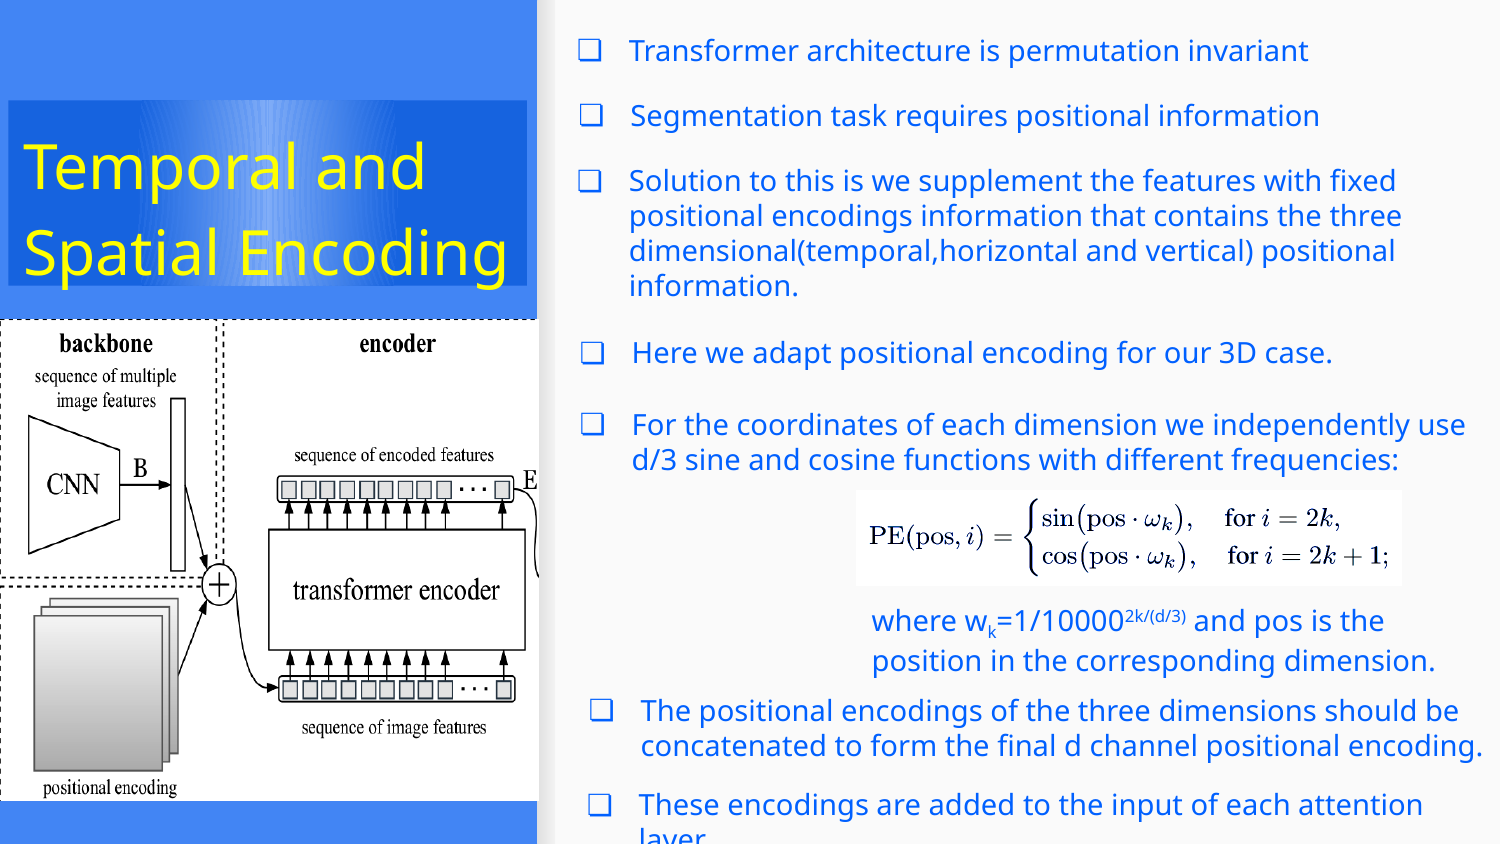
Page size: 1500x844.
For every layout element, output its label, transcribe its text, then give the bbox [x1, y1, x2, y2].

text_box The positional encodings of the three dimensions should be concatenated to form the final d channel positional encoding. [550, 677, 1500, 778]
text_box Here we adapt positional encoding for our 3D case. [541, 319, 1494, 385]
picture [0, 319, 539, 801]
text_box where wk=1/100002k/(d/3) and pos is the position in the corresponding dimension. [856, 587, 1494, 677]
list Temporal and Spatial Encoding [8, 100, 527, 286]
text_box Segmentation task requires positional information [540, 81, 1493, 147]
picture [856, 490, 1402, 586]
text_box These encodings are added to the input of each attention layer. [548, 771, 1485, 844]
title Transformer architecture is permutation invariant [538, 0, 1477, 82]
text_box For the coordinates of each dimension we independently use d/3 sine and cosine functions with different frequencies: [541, 390, 1494, 491]
text_box Solution to this is we supplement the features with fixed positional encodings information that contains the three dimensional(temporal,horizontal and vertical) positional information. [538, 147, 1500, 318]
